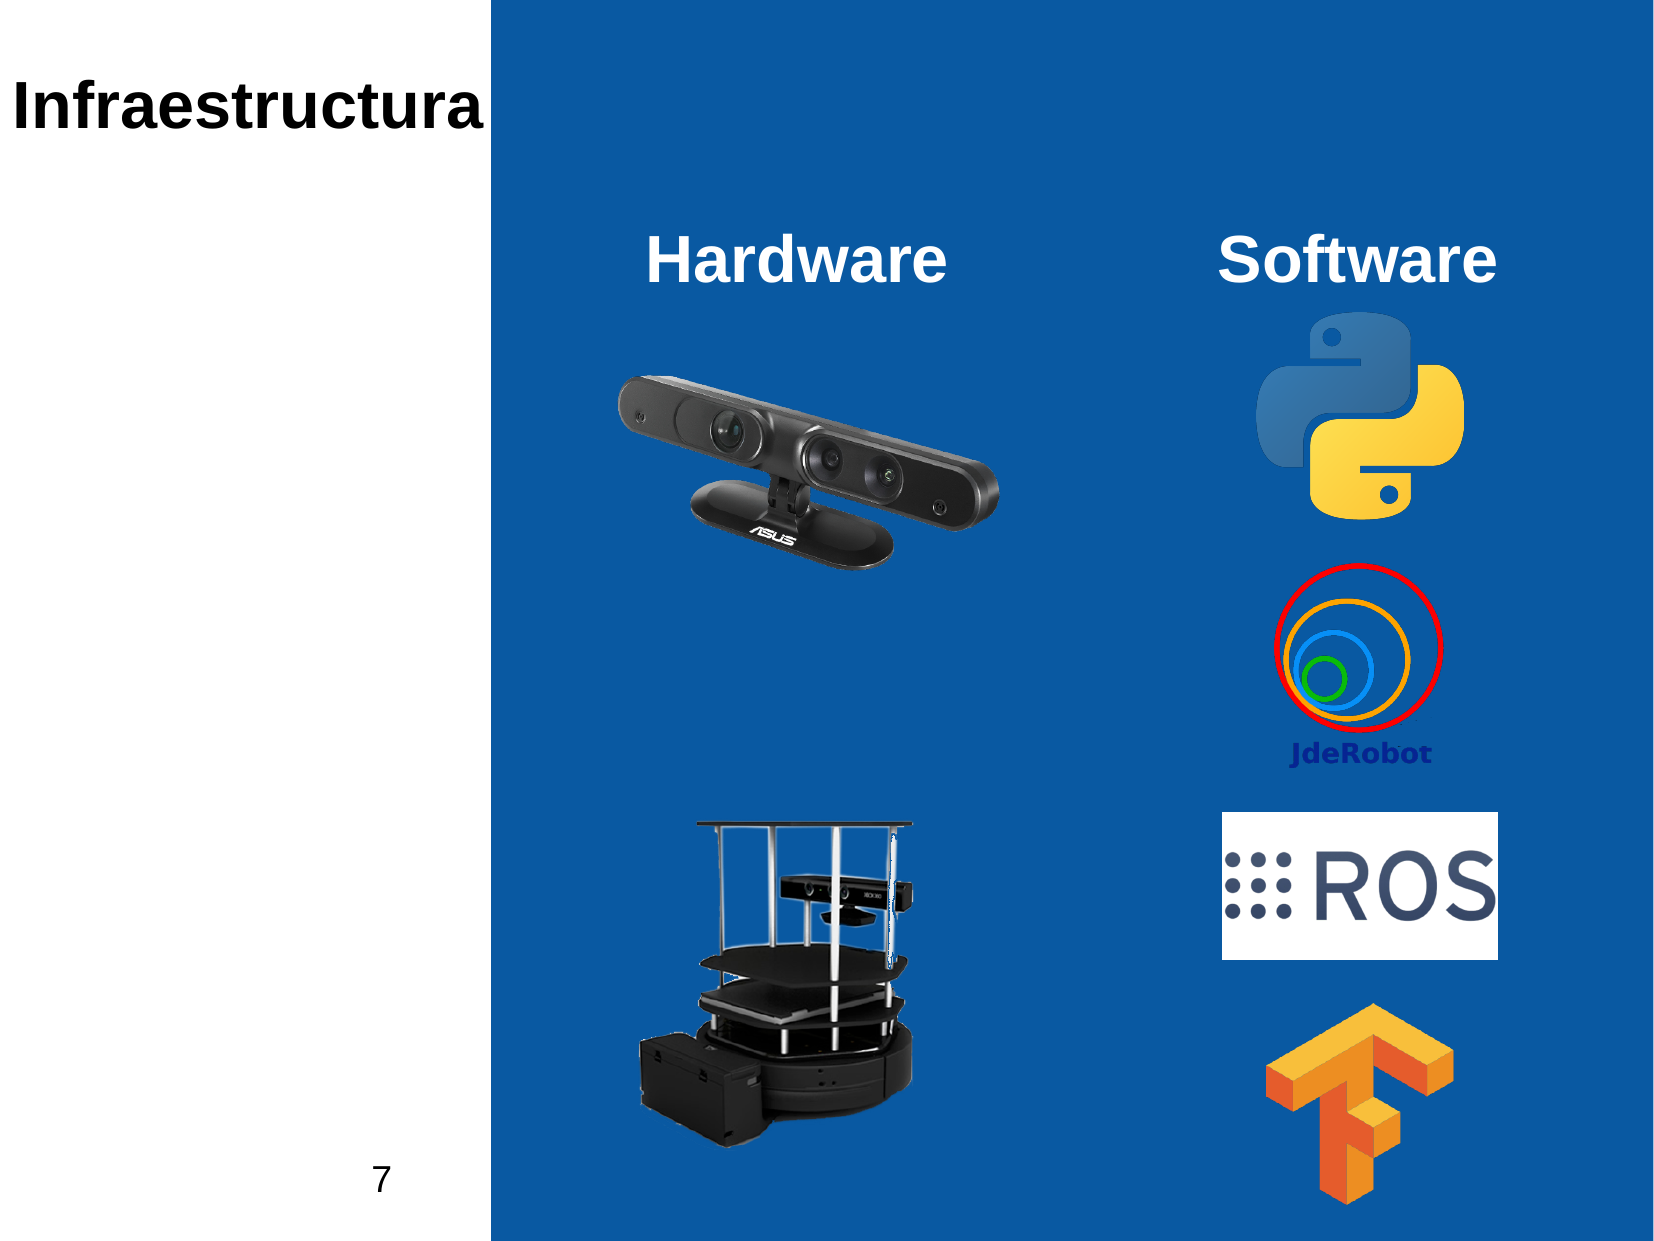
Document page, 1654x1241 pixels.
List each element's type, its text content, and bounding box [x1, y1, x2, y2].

title Infraestructura [11, 30, 485, 180]
title Hardware [620, 164, 975, 355]
title Software [1181, 164, 1536, 355]
picture [491, 0, 1654, 1241]
